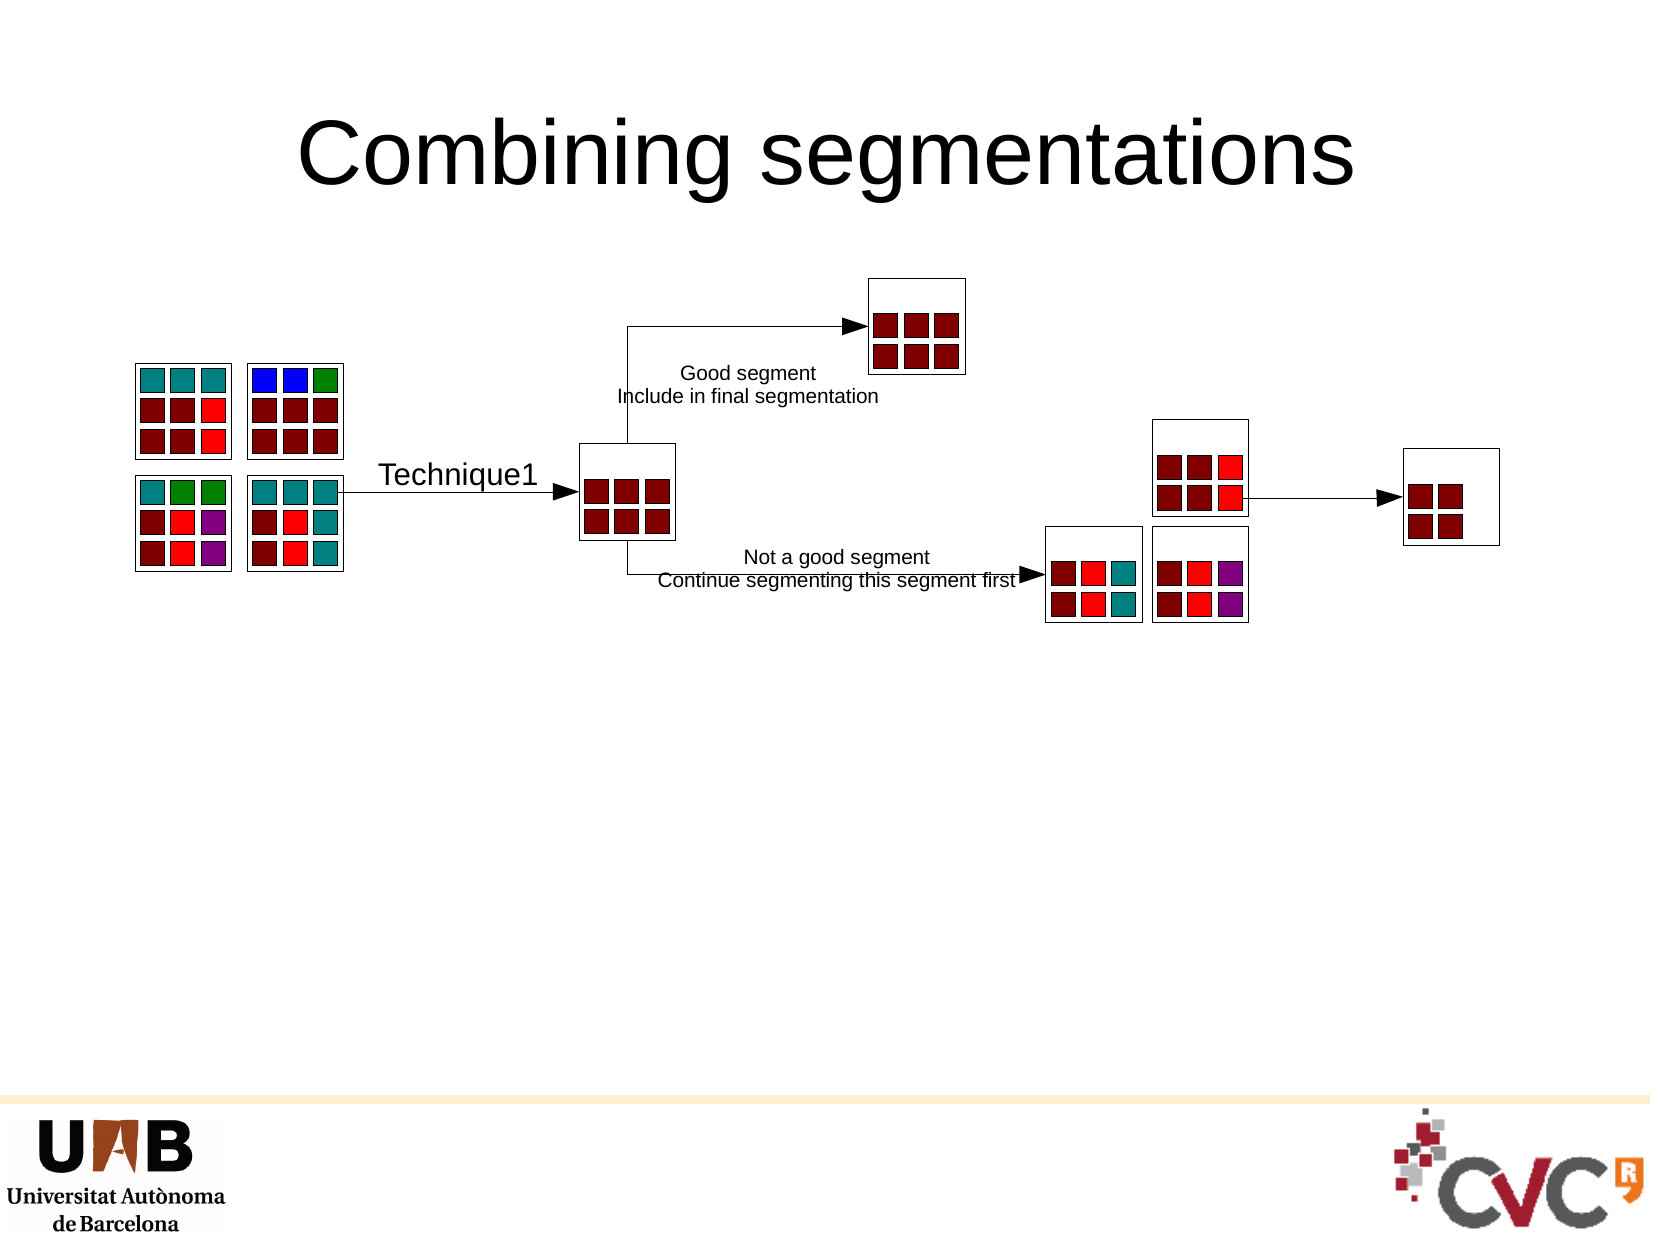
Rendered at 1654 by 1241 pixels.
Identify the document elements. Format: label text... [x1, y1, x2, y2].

text_box [201, 480, 226, 505]
text_box [283, 368, 308, 393]
text_box [140, 398, 165, 423]
text_box [252, 480, 277, 505]
text_box [584, 479, 609, 504]
text_box [1157, 592, 1182, 617]
text_box [313, 429, 338, 454]
text_box [313, 398, 338, 423]
text_box [170, 398, 195, 423]
text_box [1051, 592, 1076, 617]
text_box [140, 480, 165, 505]
text_box [140, 541, 165, 566]
text_box [1218, 592, 1243, 617]
text_box [873, 313, 898, 338]
text_box [873, 344, 898, 369]
text_box [1187, 455, 1212, 480]
text_box [1408, 484, 1433, 509]
text_box [1438, 514, 1463, 539]
text_box [252, 541, 277, 566]
text_box [1157, 485, 1182, 511]
text_box [1218, 561, 1243, 586]
text_box [313, 541, 338, 566]
text_box [645, 509, 670, 534]
text_box [201, 510, 226, 535]
text_box [584, 509, 609, 534]
text_box [283, 541, 308, 566]
picture [1393, 1107, 1650, 1235]
text_box [1081, 592, 1106, 617]
text_box [201, 541, 226, 566]
text_box [140, 368, 165, 393]
text_box [170, 429, 195, 454]
text_box [1111, 561, 1136, 586]
text_box [1218, 485, 1243, 511]
text_box [313, 368, 338, 393]
text_box [201, 368, 226, 393]
text_box [1157, 561, 1182, 586]
text_box [1051, 561, 1076, 586]
text_box [140, 510, 165, 535]
text_box [170, 541, 195, 566]
text_box [1187, 485, 1212, 511]
text_box [313, 480, 338, 505]
text_box [283, 480, 308, 505]
text_box [1187, 592, 1212, 617]
text_box [283, 398, 308, 423]
text_box [313, 510, 338, 535]
text_box [645, 479, 670, 504]
text_box [252, 510, 277, 535]
text_box [1218, 455, 1243, 480]
text_box [1157, 455, 1182, 480]
text_box [283, 510, 308, 535]
text_box [140, 429, 165, 454]
text_box [614, 479, 639, 504]
text_box [1187, 561, 1212, 586]
text_box [170, 480, 195, 505]
text_box [201, 429, 226, 454]
text_box [1081, 561, 1106, 586]
text_box [904, 313, 929, 338]
text_box [170, 368, 195, 393]
text_box [904, 344, 929, 369]
text_box [1438, 484, 1463, 509]
text_box [1111, 592, 1136, 617]
text_box [201, 398, 226, 423]
text_box [934, 313, 959, 338]
title Combining segmentations [82, 56, 1571, 250]
text_box [1408, 514, 1433, 539]
picture [7, 1119, 226, 1232]
text_box [252, 429, 277, 454]
text_box [252, 398, 277, 423]
text_box [170, 510, 195, 535]
text_box [934, 344, 959, 369]
text_box [283, 429, 308, 454]
text_box [252, 368, 277, 393]
text_box [614, 509, 639, 534]
